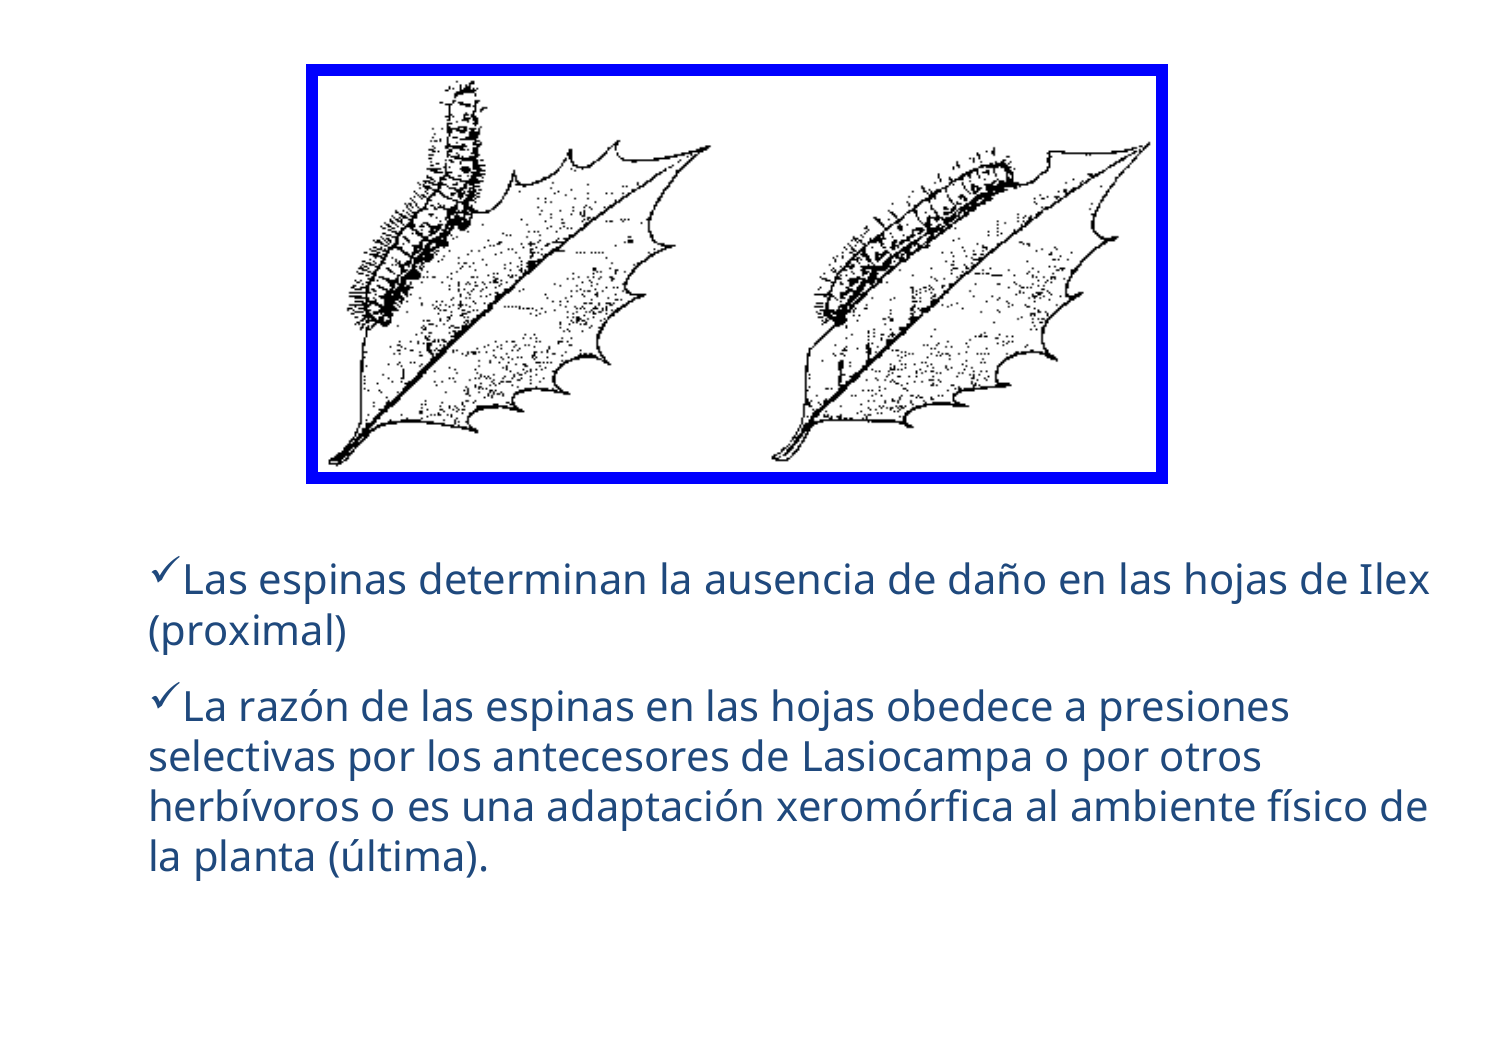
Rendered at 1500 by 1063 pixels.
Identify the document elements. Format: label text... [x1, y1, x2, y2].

text_box Las espinas determinan la ausencia de daño en las hojas de Ilex (proximal) La razón de las espinas en las hojas obedece a presiones selectivas por los antecesores de Lasiocampa o por otros herbívoros o es una adaptación xeromórfica al ambiente físico de la planta (última). [135, 547, 1449, 886]
picture [318, 76, 1156, 472]
